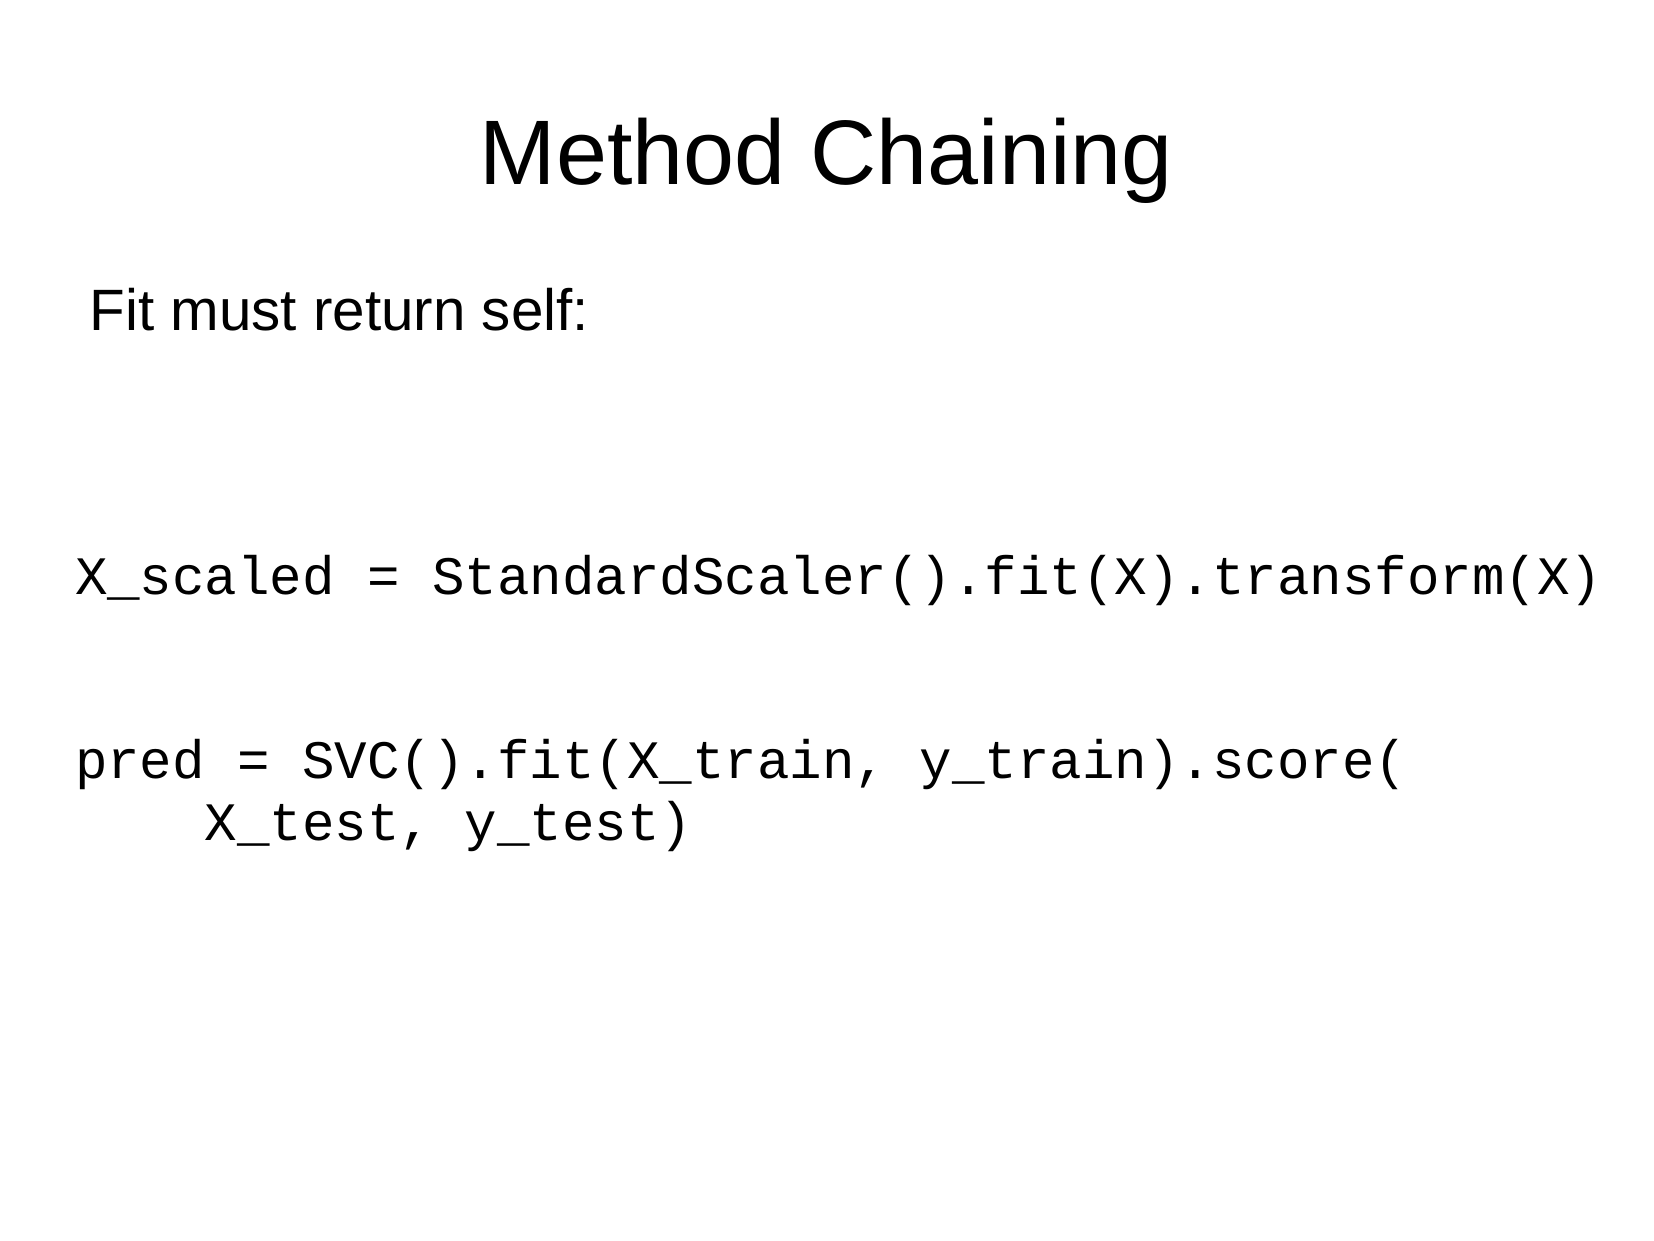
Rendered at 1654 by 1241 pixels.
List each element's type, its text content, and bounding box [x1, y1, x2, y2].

text_box Fit must return self: [75, 270, 661, 340]
text_box X_scaled = StandardScaler().fit(X).transform(X) pred = SVC().fit(X_train, y_train).score( X_test, y_test) [75, 285, 1603, 690]
title Method Chaining [82, 49, 1571, 257]
